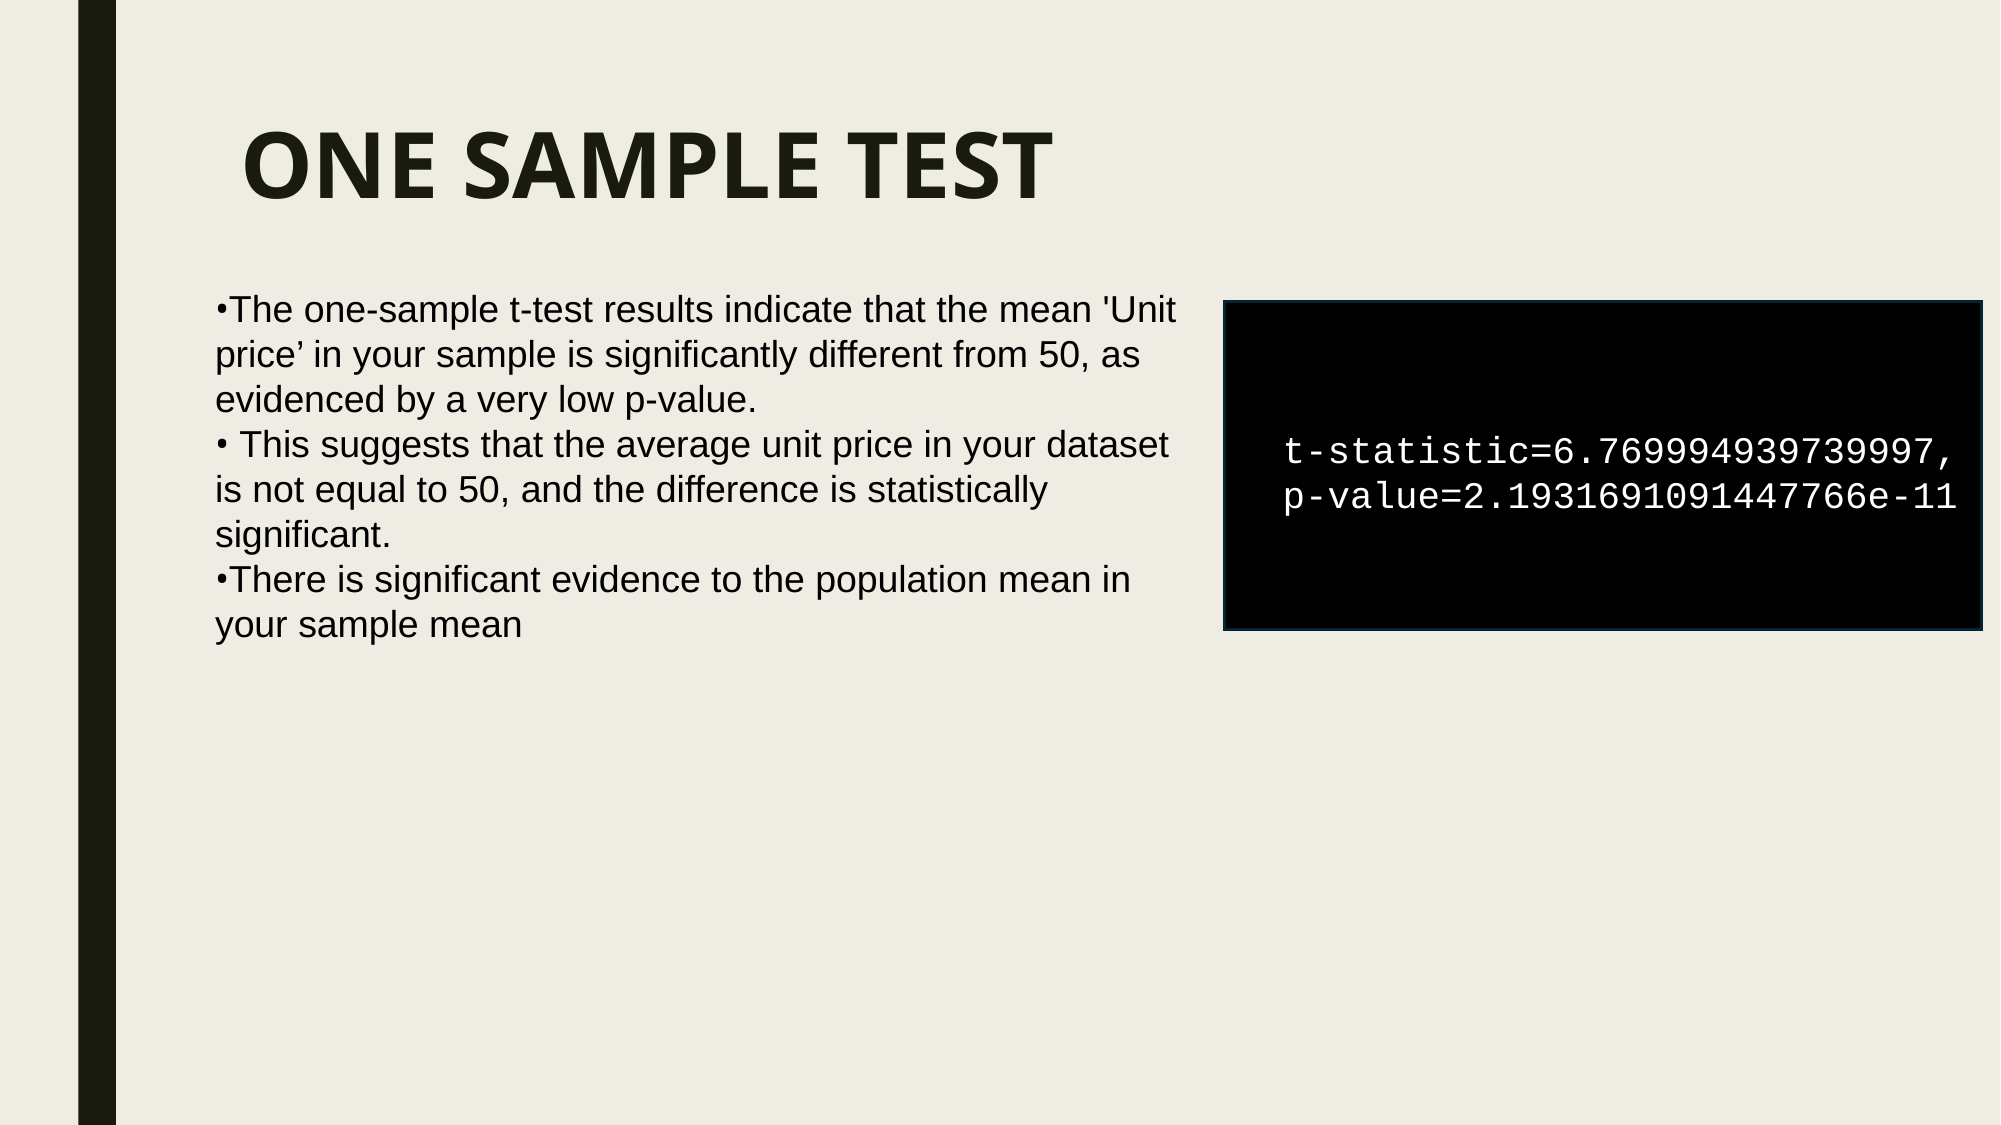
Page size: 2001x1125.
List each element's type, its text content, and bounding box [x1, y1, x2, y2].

list The one-sample t-test results indicate that the mean 'Unit price’ in your sample is significantly different from 50, as evidenced by a very low p-value. This suggests that the average unit price in your dataset is not equal to 50, and the difference is statistically significant. There is significant evidence to the population mean in your sample mean [200, 275, 1201, 655]
text_box [1225, 302, 1981, 629]
title ONE SAMPLE TEST [225, 112, 1801, 357]
text_box t-statistic=6.769994939739997, p-value=2.1931691091447766e-11 [1267, 418, 2000, 525]
